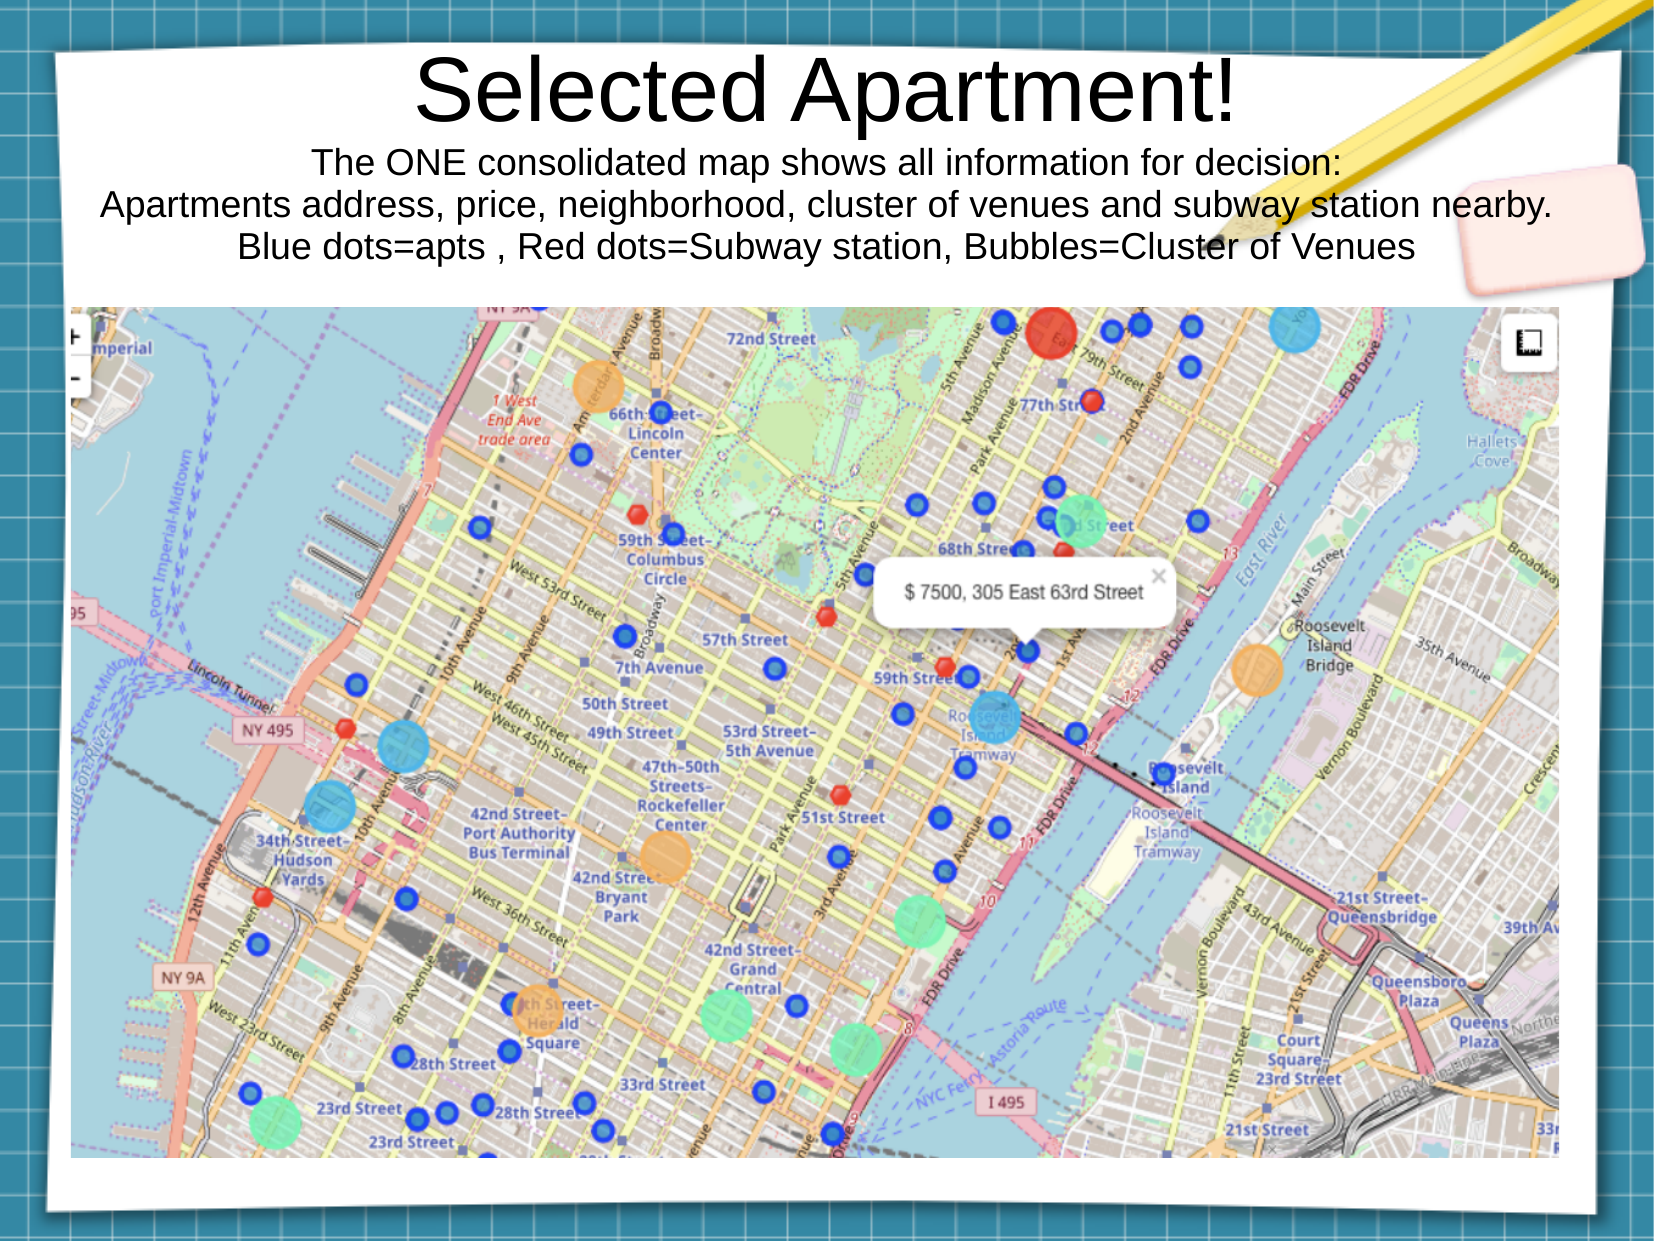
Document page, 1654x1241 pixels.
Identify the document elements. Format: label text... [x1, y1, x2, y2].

title Selected Apartment! The ONE consolidated map shows all information for decision: Apartments address, price, neighborhood, cluster of venues and subway station nearby. Blue dots=apts , Red dots=Subway station, Bubbles=Cluster of Venues [82, 38, 1571, 268]
picture [0, 0, 1654, 1241]
